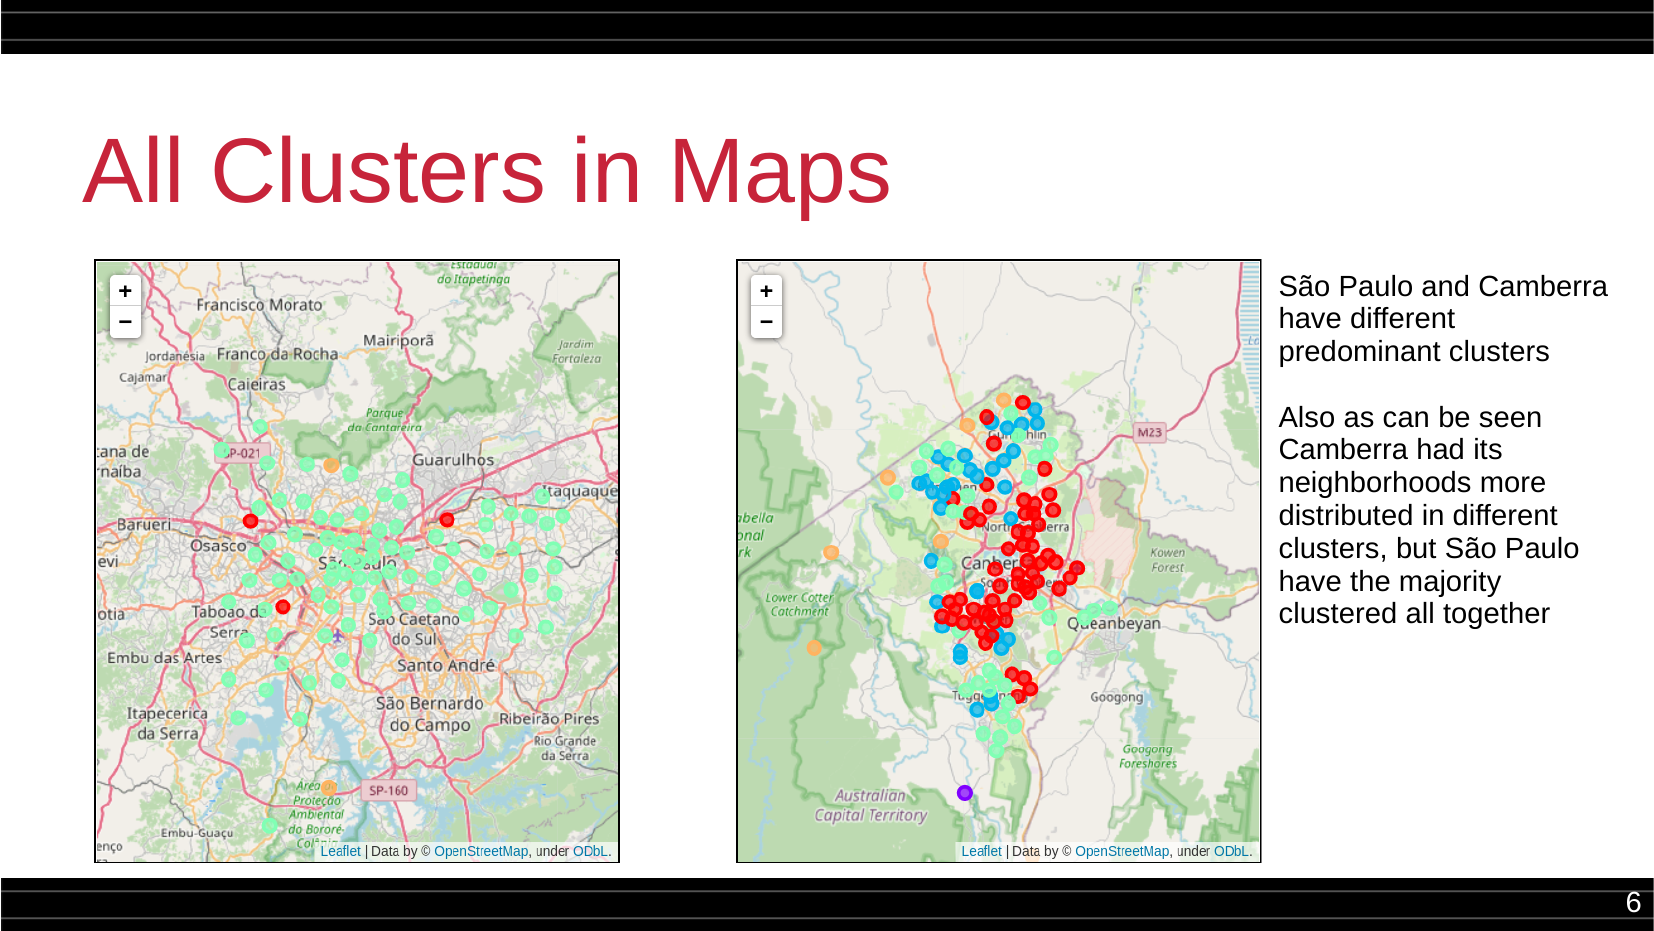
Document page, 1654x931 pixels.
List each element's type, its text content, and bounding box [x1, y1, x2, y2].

text_box São Paulo and Camberra have different predominant clusters Also as can be seen Camberra had its neighborhoods more distributed in different clusters, but São Paulo have the majority clustered all together [1263, 262, 1630, 635]
title All Clusters in Maps [82, 92, 1571, 249]
picture [1, 0, 1654, 54]
picture [1, 878, 1654, 931]
picture [91, 258, 1262, 863]
